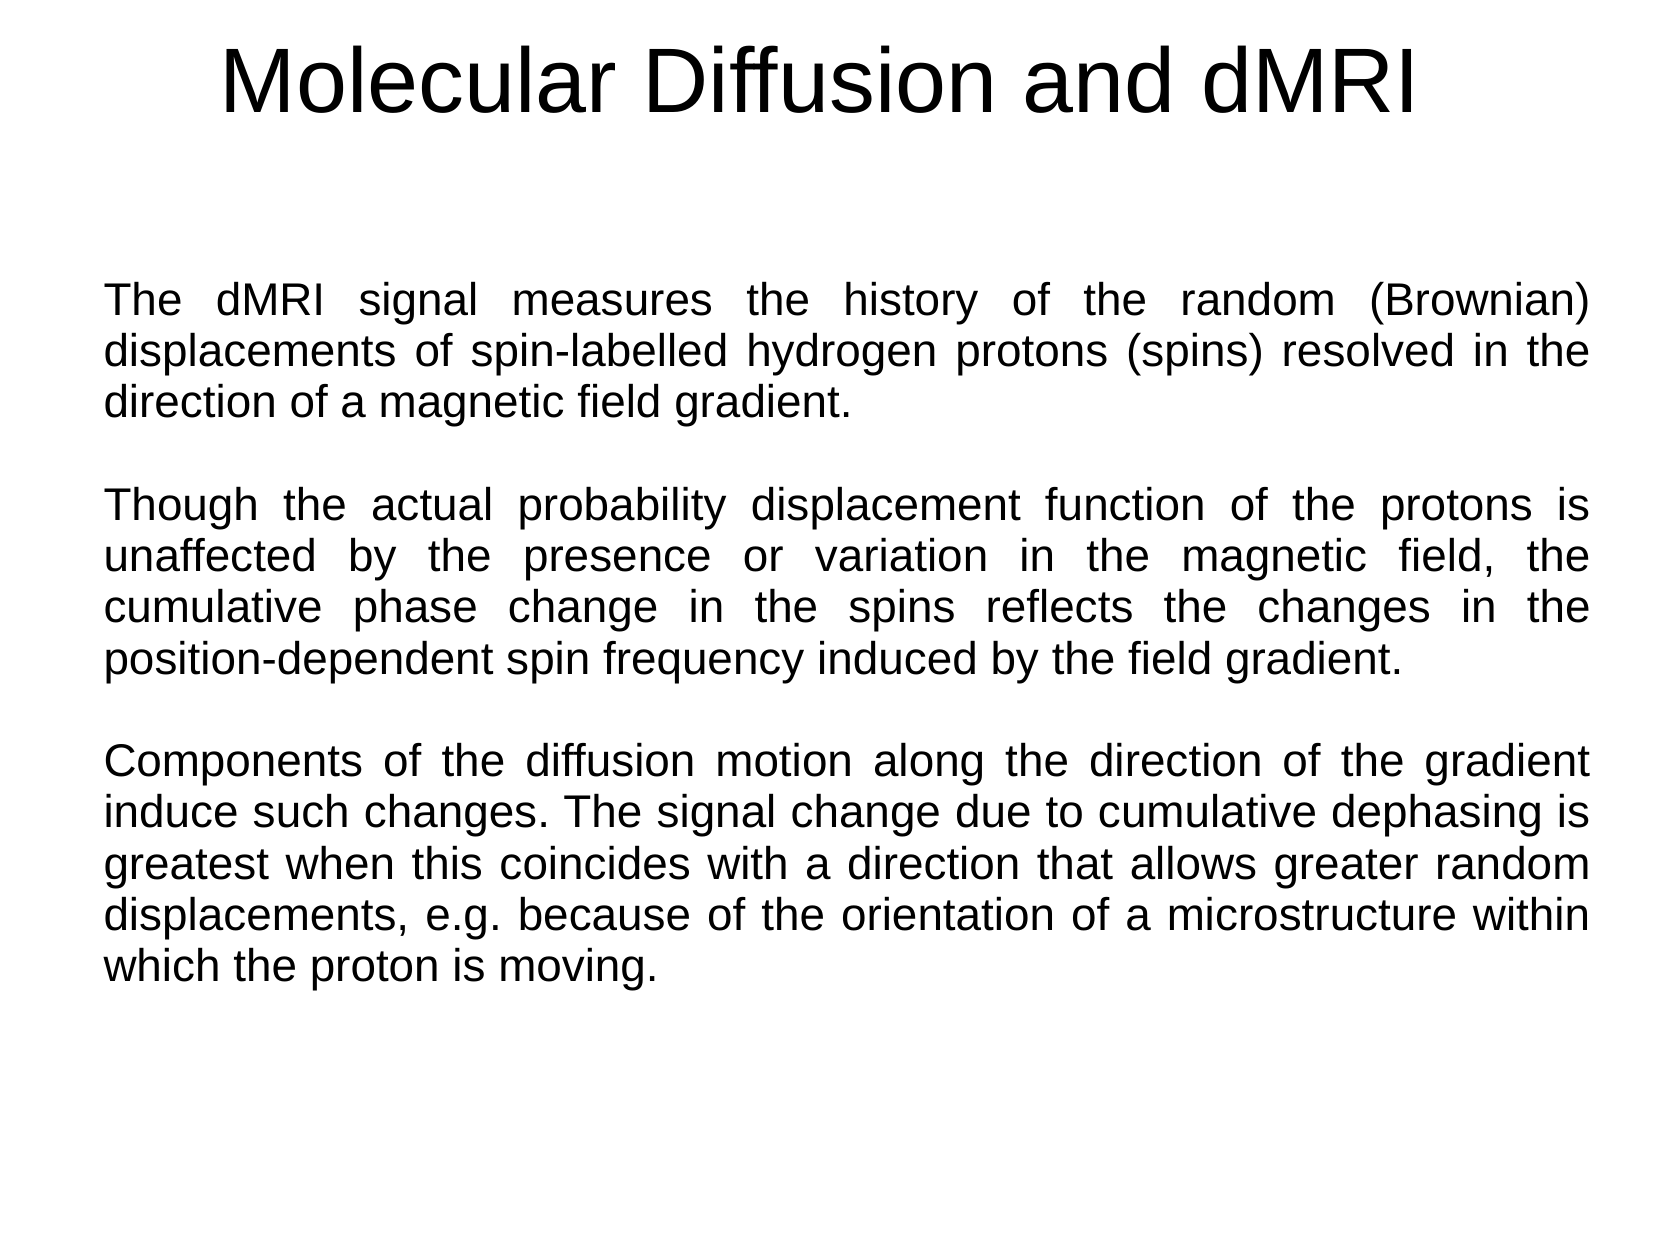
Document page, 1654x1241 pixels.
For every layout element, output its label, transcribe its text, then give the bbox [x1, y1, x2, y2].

subtitle The dMRI signal measures the history of the random (Brownian) displacements of spin-labelled hydrogen protons (spins) resolved in the direction of a magnetic field gradient. Though the actual probability displacement function of the protons is unaffected by the presence or variation in the magnetic field, the cumulative phase change in the spins reflects the changes in the position-dependent spin frequency induced by the field gradient. Components of the diffusion motion along the direction of the gradient induce such changes. The signal change due to cumulative dephasing is greatest when this coincides with a direction that allows greater random displacements, e.g. because of the orientation of a microstructure within which the proton is moving. [103, 256, 1592, 1061]
title Molecular Diffusion and dMRI [76, 0, 1565, 178]
